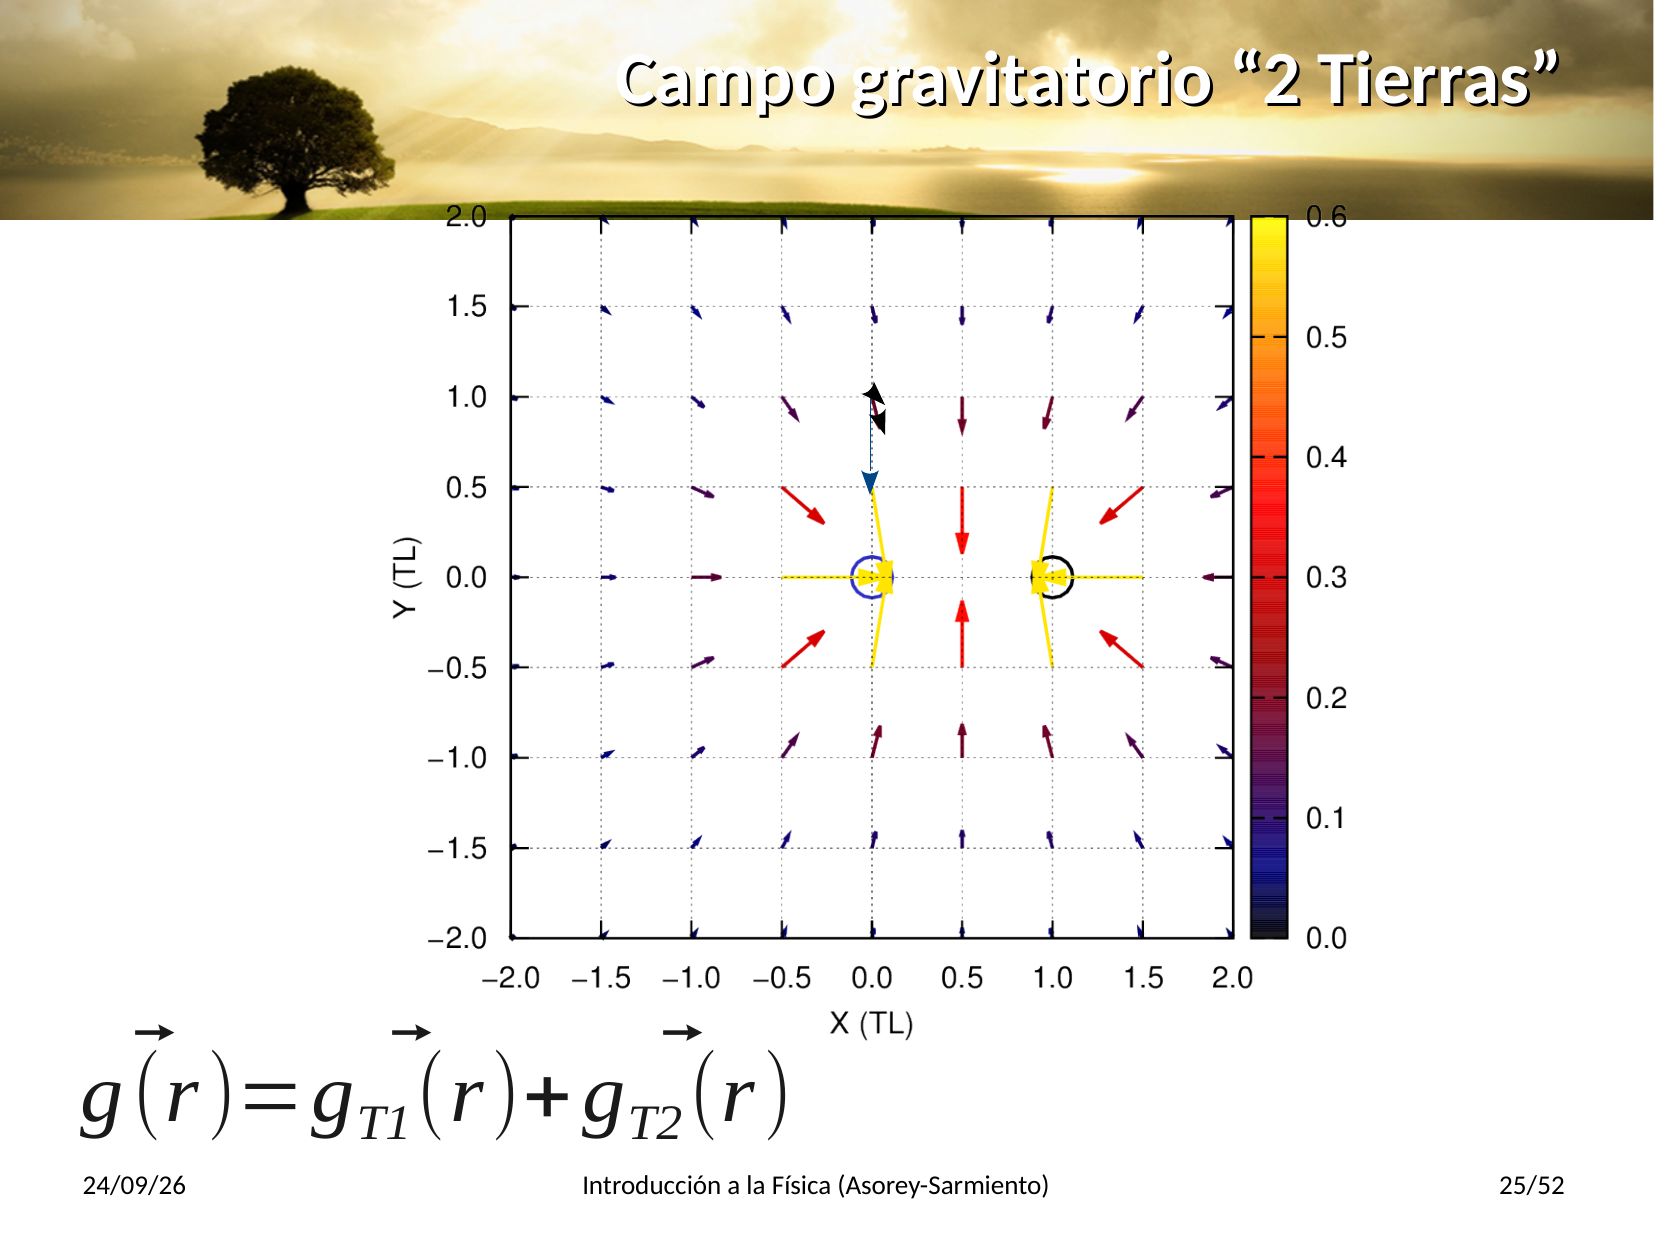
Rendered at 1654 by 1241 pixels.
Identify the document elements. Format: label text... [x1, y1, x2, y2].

chart [71, 1020, 800, 1151]
title Campo gravitatorio “2 Tierras” [75, 19, 1564, 151]
picture [0, 0, 1654, 1141]
